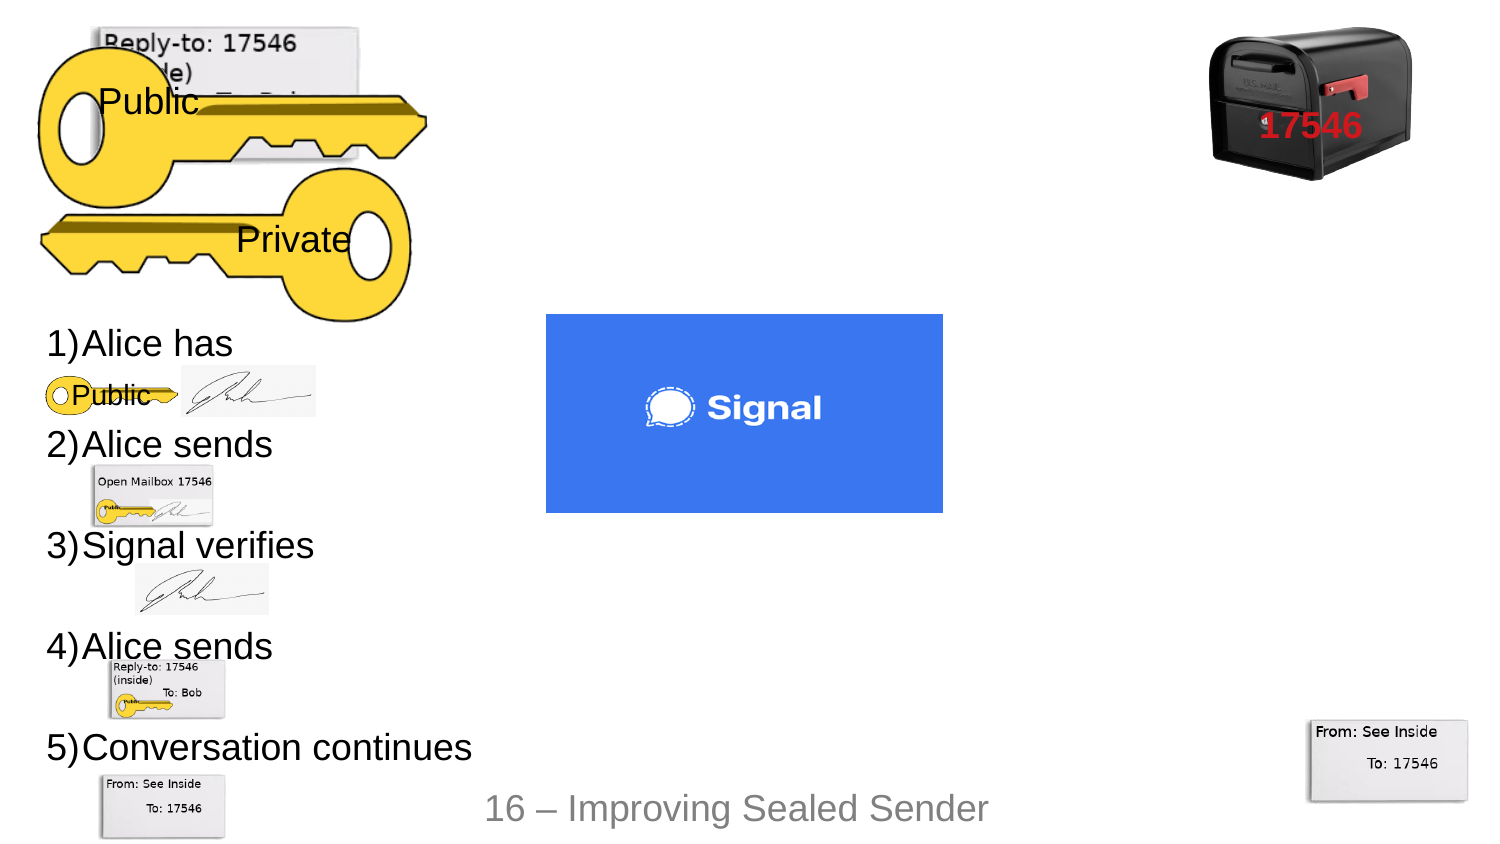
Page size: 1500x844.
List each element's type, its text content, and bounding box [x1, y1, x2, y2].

picture [98, 774, 226, 840]
text_box 16 – Improving Sealed Sender [469, 779, 1005, 837]
picture [31, 217, 421, 314]
picture [90, 464, 214, 528]
picture [135, 563, 269, 615]
picture [546, 314, 943, 513]
text_box Alice has Alice sends Signal verifies Alice sends Conversation continues [31, 314, 526, 818]
picture [107, 659, 226, 720]
text_box Public [42, 371, 181, 417]
picture [1205, 0, 1416, 210]
picture [1305, 719, 1469, 804]
picture [181, 365, 316, 417]
text_box Public [28, 27, 437, 217]
